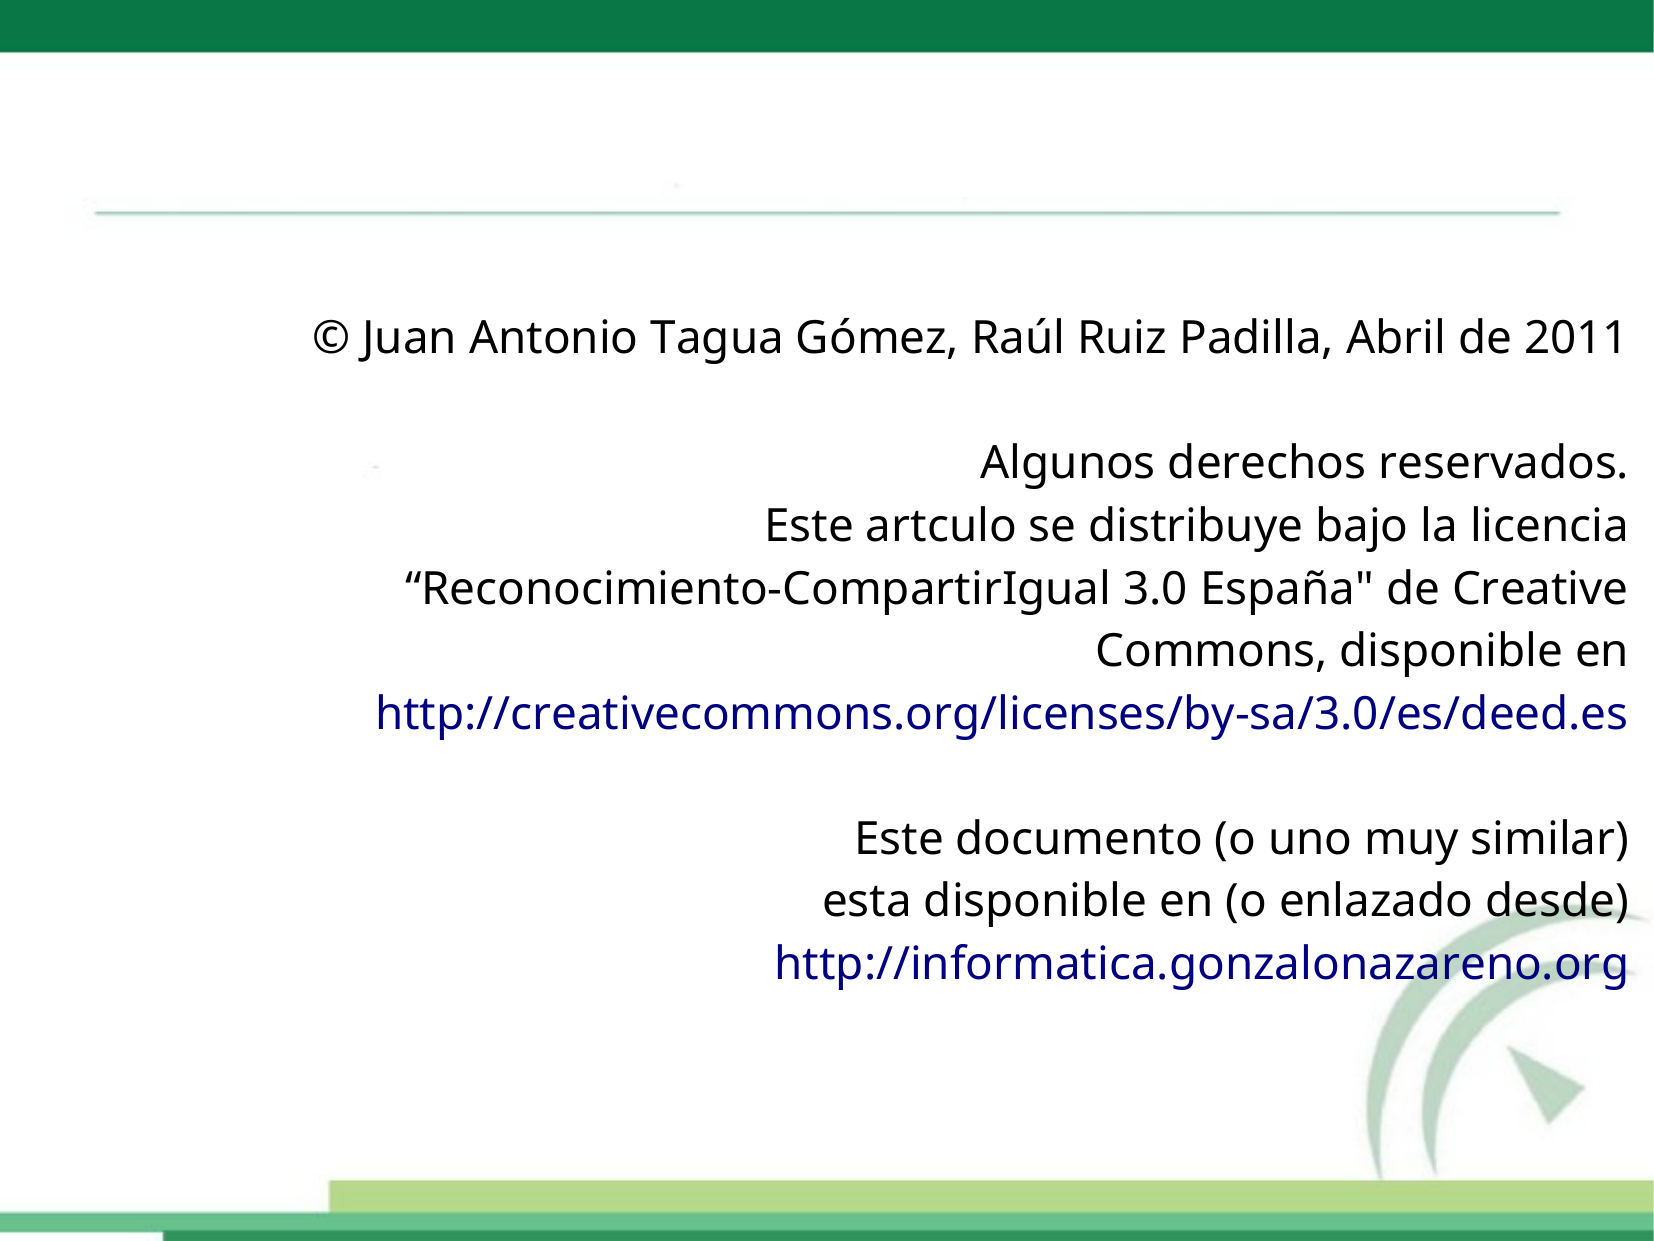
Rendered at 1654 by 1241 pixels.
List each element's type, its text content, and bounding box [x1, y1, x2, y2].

picture [0, 0, 1654, 1241]
text_box © Juan Antonio Tagua Gómez, Raúl Ruiz Padilla, Abril de 2011 Algunos derechos reservados. Este artculo se distribuye bajo la licencia “Reconocimiento-CompartirIgual 3.0 España" de Creative Commons, disponible en http://creativecommons.org/licenses/by-sa/3.0/es/deed.es Este documento (o uno muy similar) esta disponible en (o enlazado desde) http://informatica.gonzalonazareno.org [177, 235, 1645, 1156]
title [88, 58, 1577, 266]
